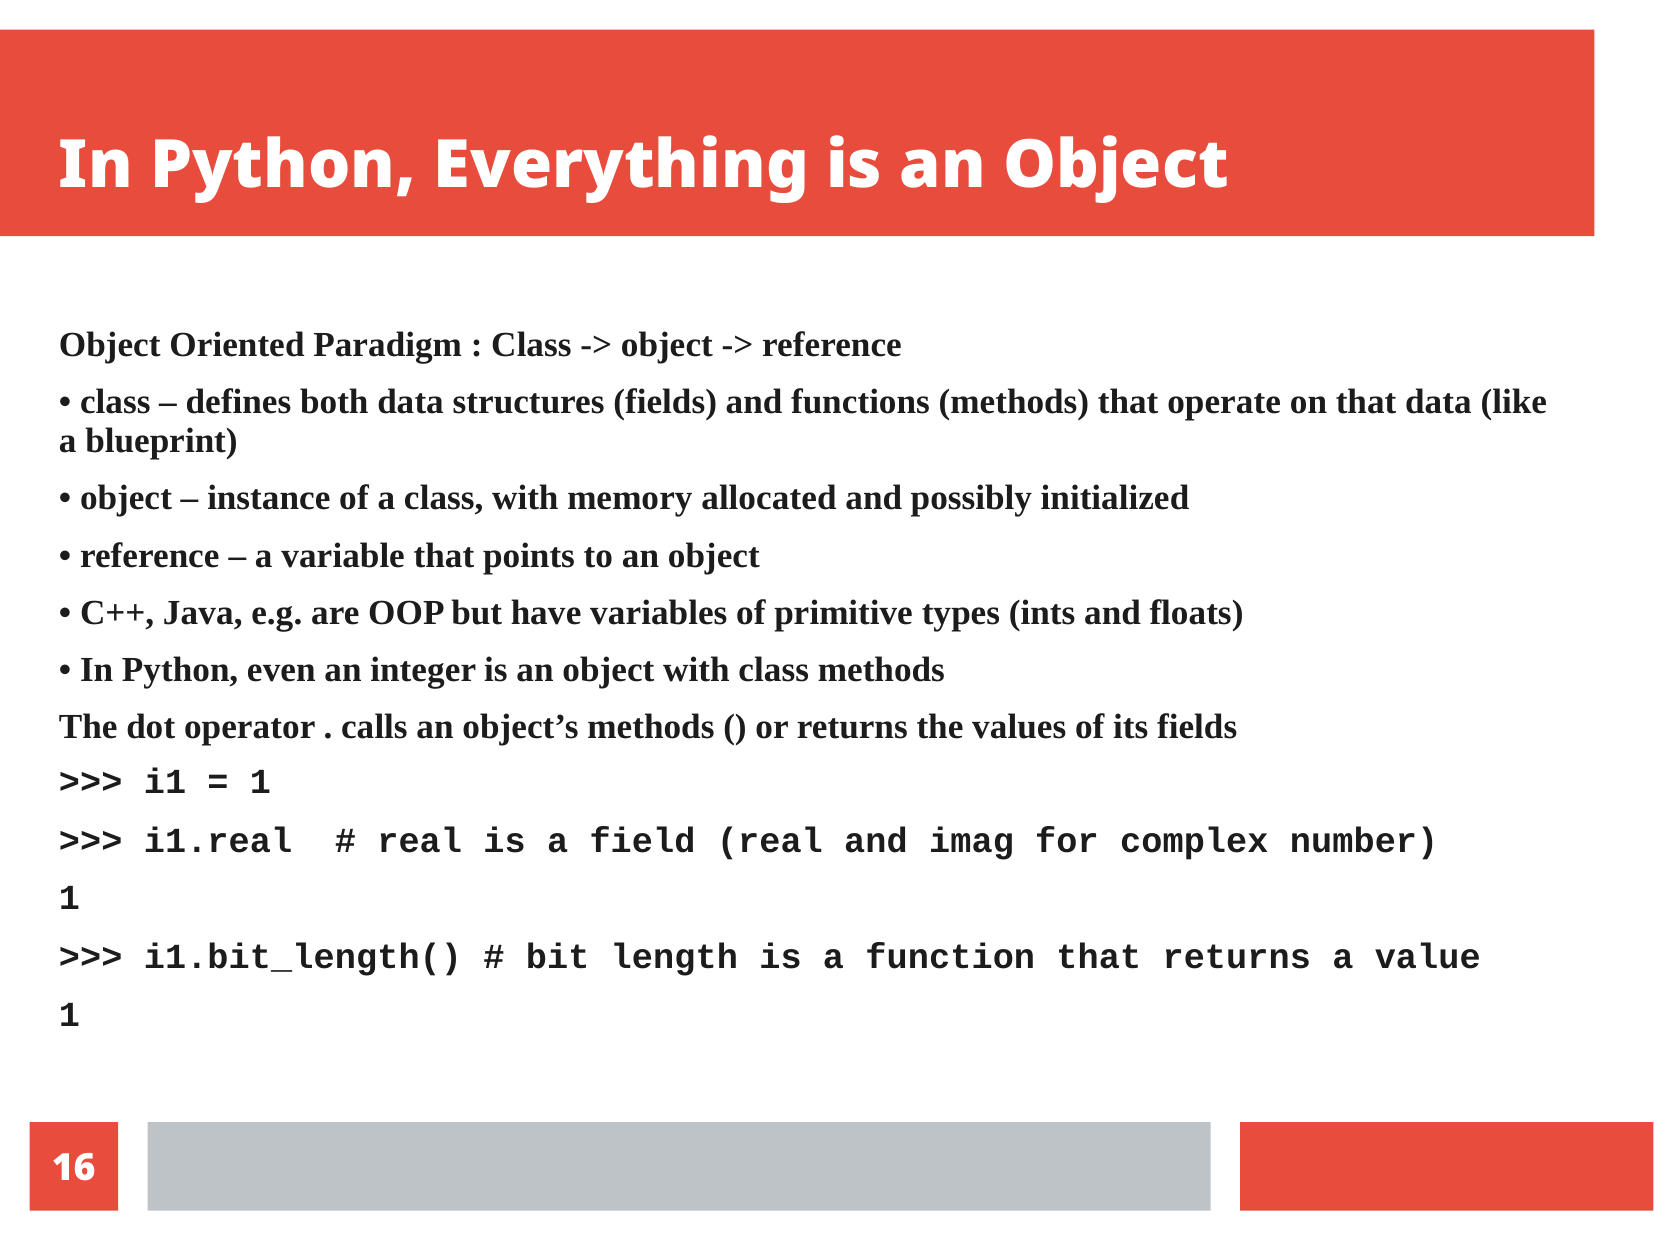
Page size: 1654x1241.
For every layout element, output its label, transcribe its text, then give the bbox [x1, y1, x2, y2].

list Object Oriented Paradigm : Class -> object -> reference • class – defines both data structures (fields) and functions (methods) that operate on that data (like a blueprint) • object – instance of a class, with memory allocated and possibly initialized • reference – a variable that points to an object • C++, Java, e.g. are OOP but have variables of primitive types (ints and floats) • In Python, even an integer is an object with class methods The dot operator . calls an object’s methods () or returns the values of its fields >>> i1 = 1 >>> i1.real # real is a field (real and imag for complex number) 1 >>> i1.bit_length() # bit length is a function that returns a value 1 [59, 324, 1565, 1045]
title In Python, Everything is an Object [59, 59, 1595, 207]
